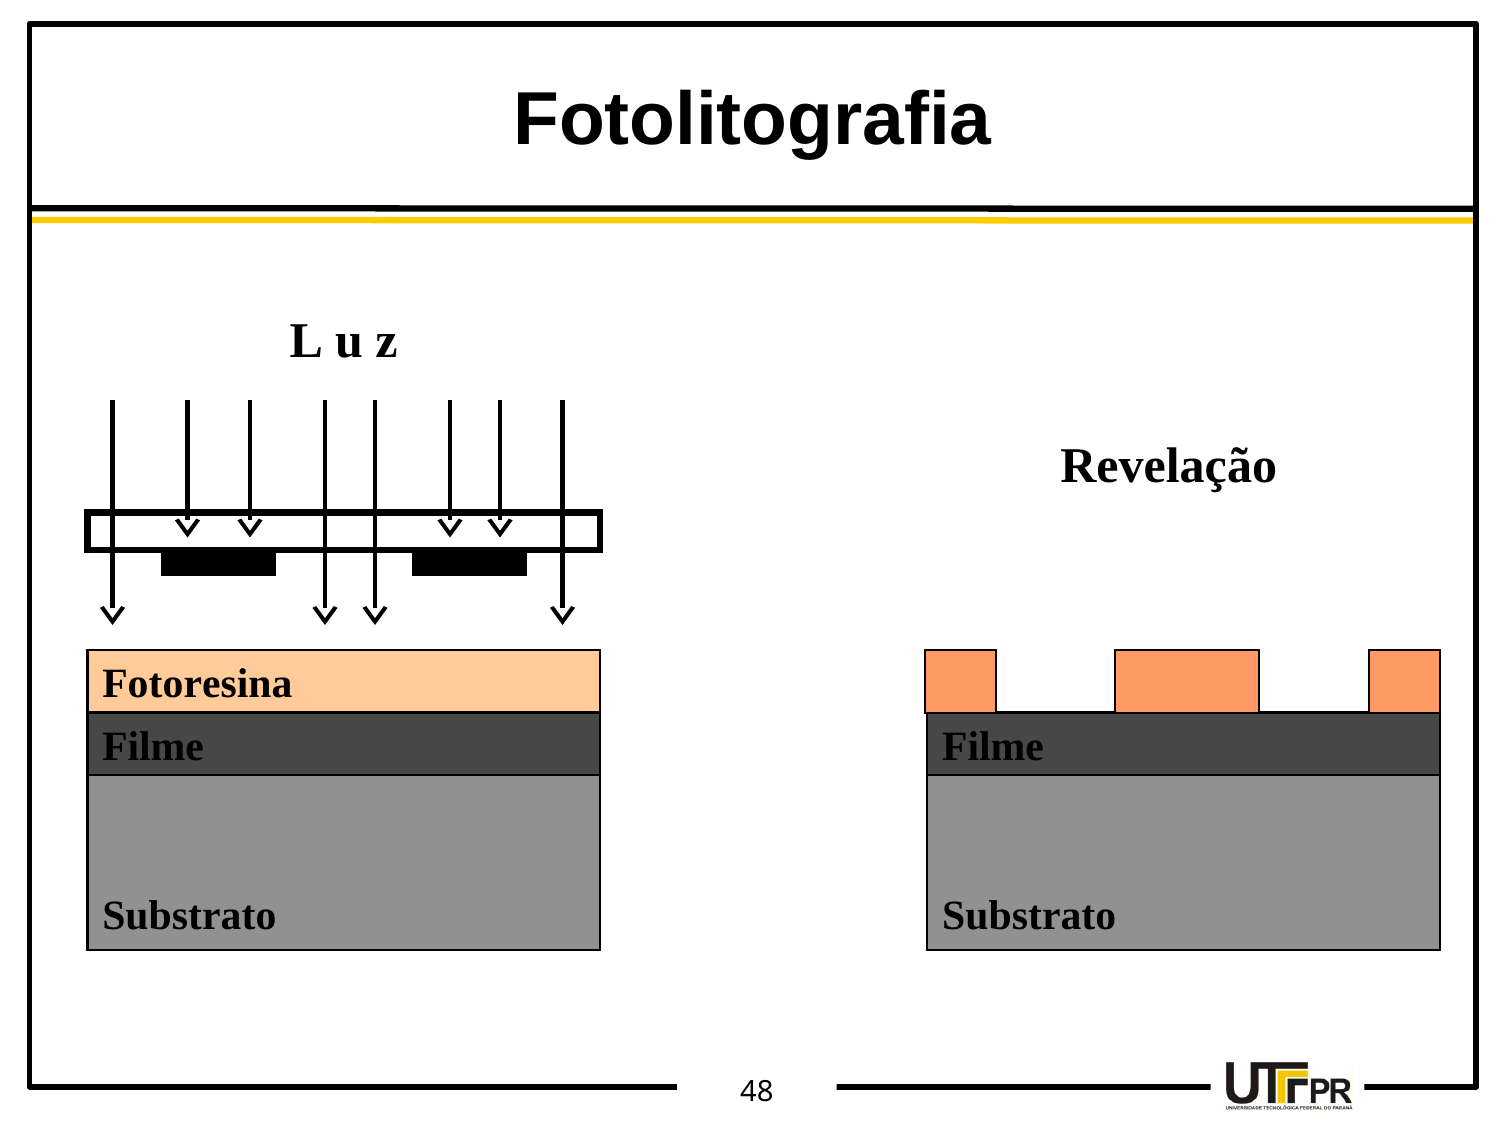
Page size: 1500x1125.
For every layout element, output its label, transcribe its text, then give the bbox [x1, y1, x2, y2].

text_box Filme [927, 712, 1440, 775]
title Fotolitografia [29, 47, 1477, 195]
text_box [377, 512, 560, 576]
text_box L u z [274, 299, 413, 376]
text_box [925, 650, 996, 713]
text_box [1115, 650, 1259, 713]
picture [1225, 1062, 1353, 1110]
text_box Substrato [927, 775, 1440, 951]
text_box Substrato [87, 775, 601, 951]
text_box [1369, 650, 1440, 713]
text_box [115, 512, 323, 576]
text_box [327, 512, 373, 550]
text_box Revelação [1045, 424, 1293, 501]
text_box [87, 512, 110, 550]
text_box [565, 512, 601, 550]
text_box Fotoresina [87, 650, 601, 713]
text_box Filme [87, 713, 601, 775]
